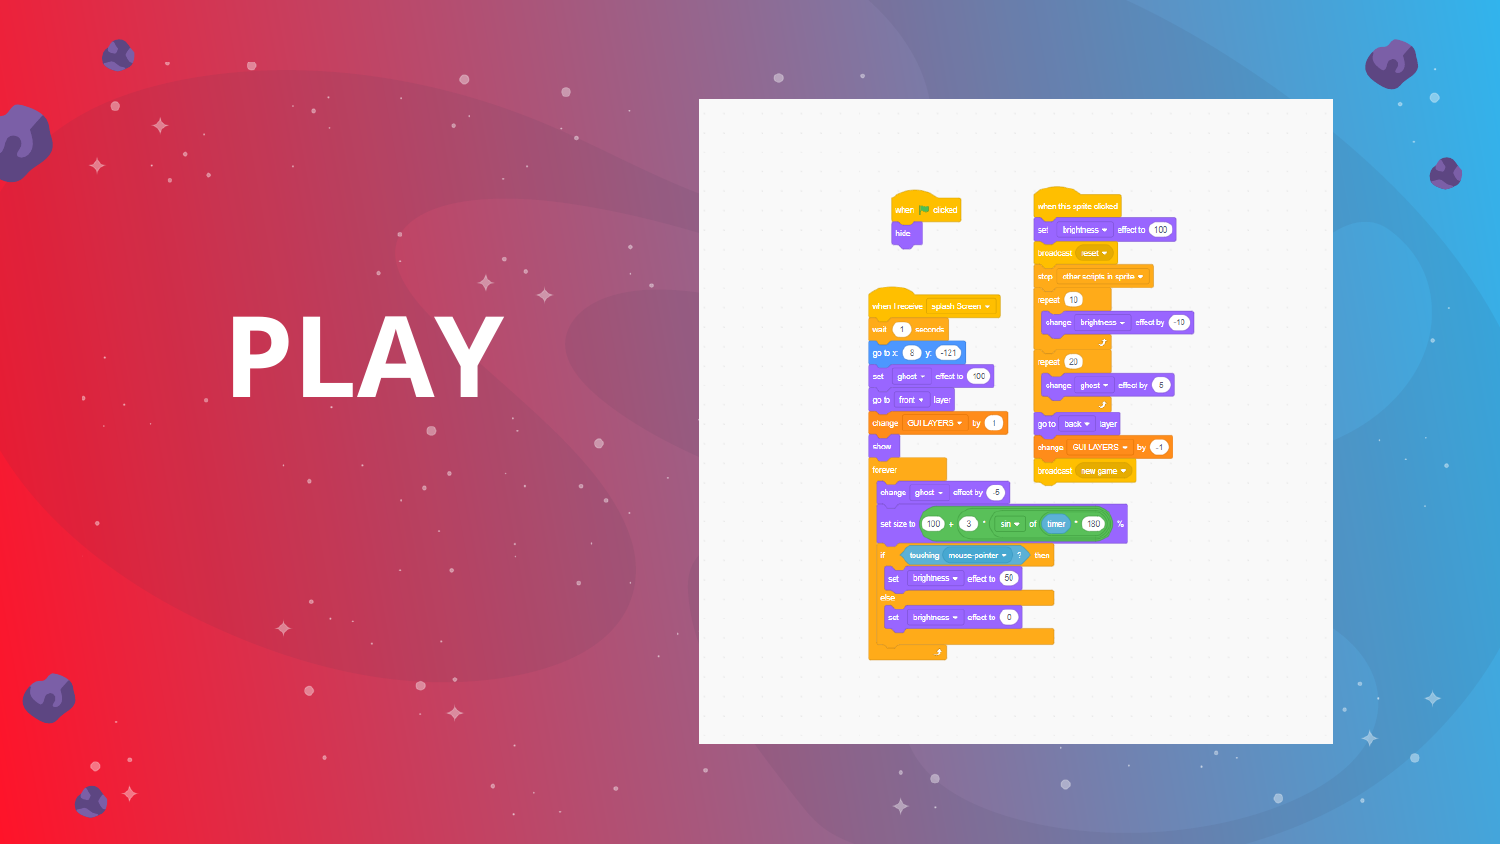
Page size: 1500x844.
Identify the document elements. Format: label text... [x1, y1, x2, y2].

title PLAY [223, 284, 699, 559]
picture [699, 99, 1333, 744]
